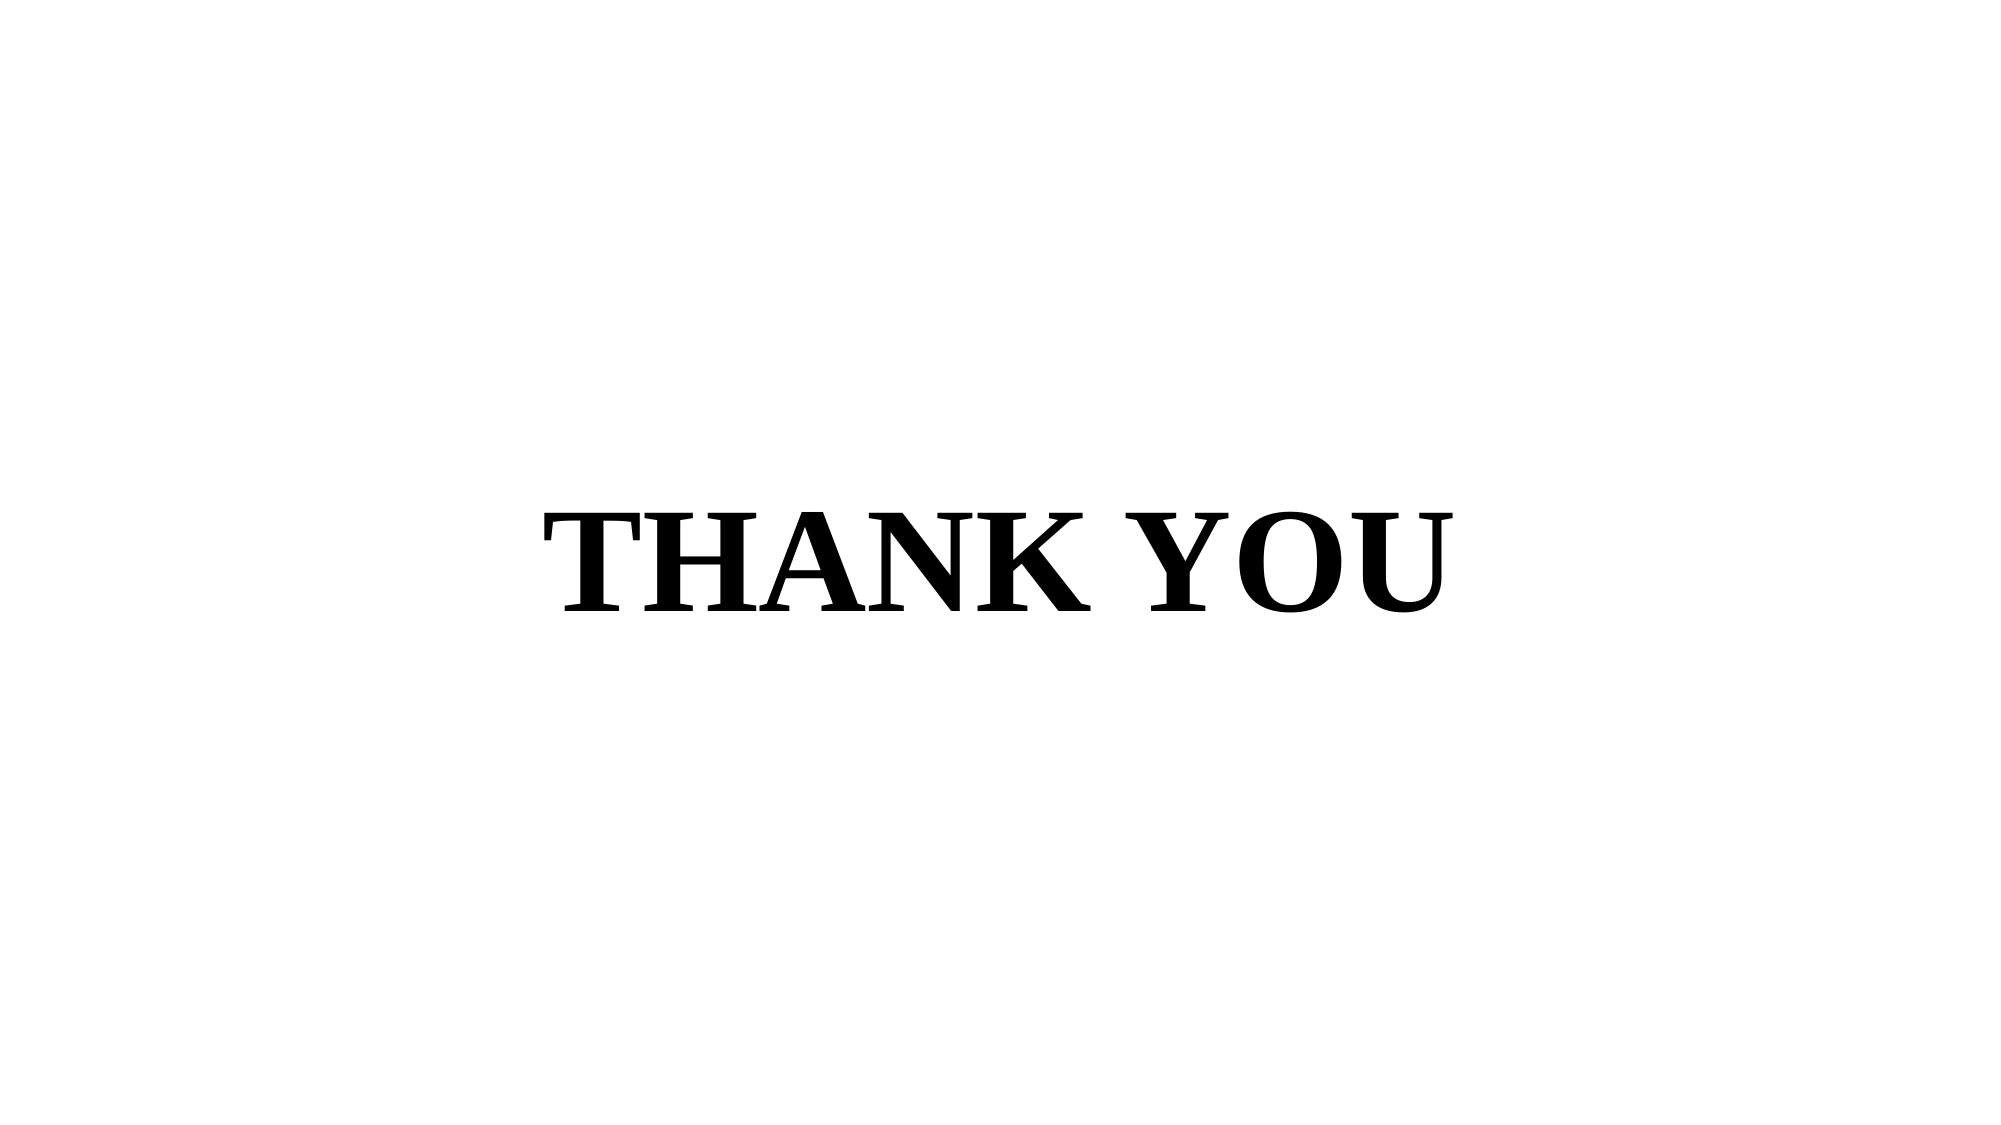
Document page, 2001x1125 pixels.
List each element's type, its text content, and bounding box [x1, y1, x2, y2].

list THANK YOU [137, 205, 1863, 920]
